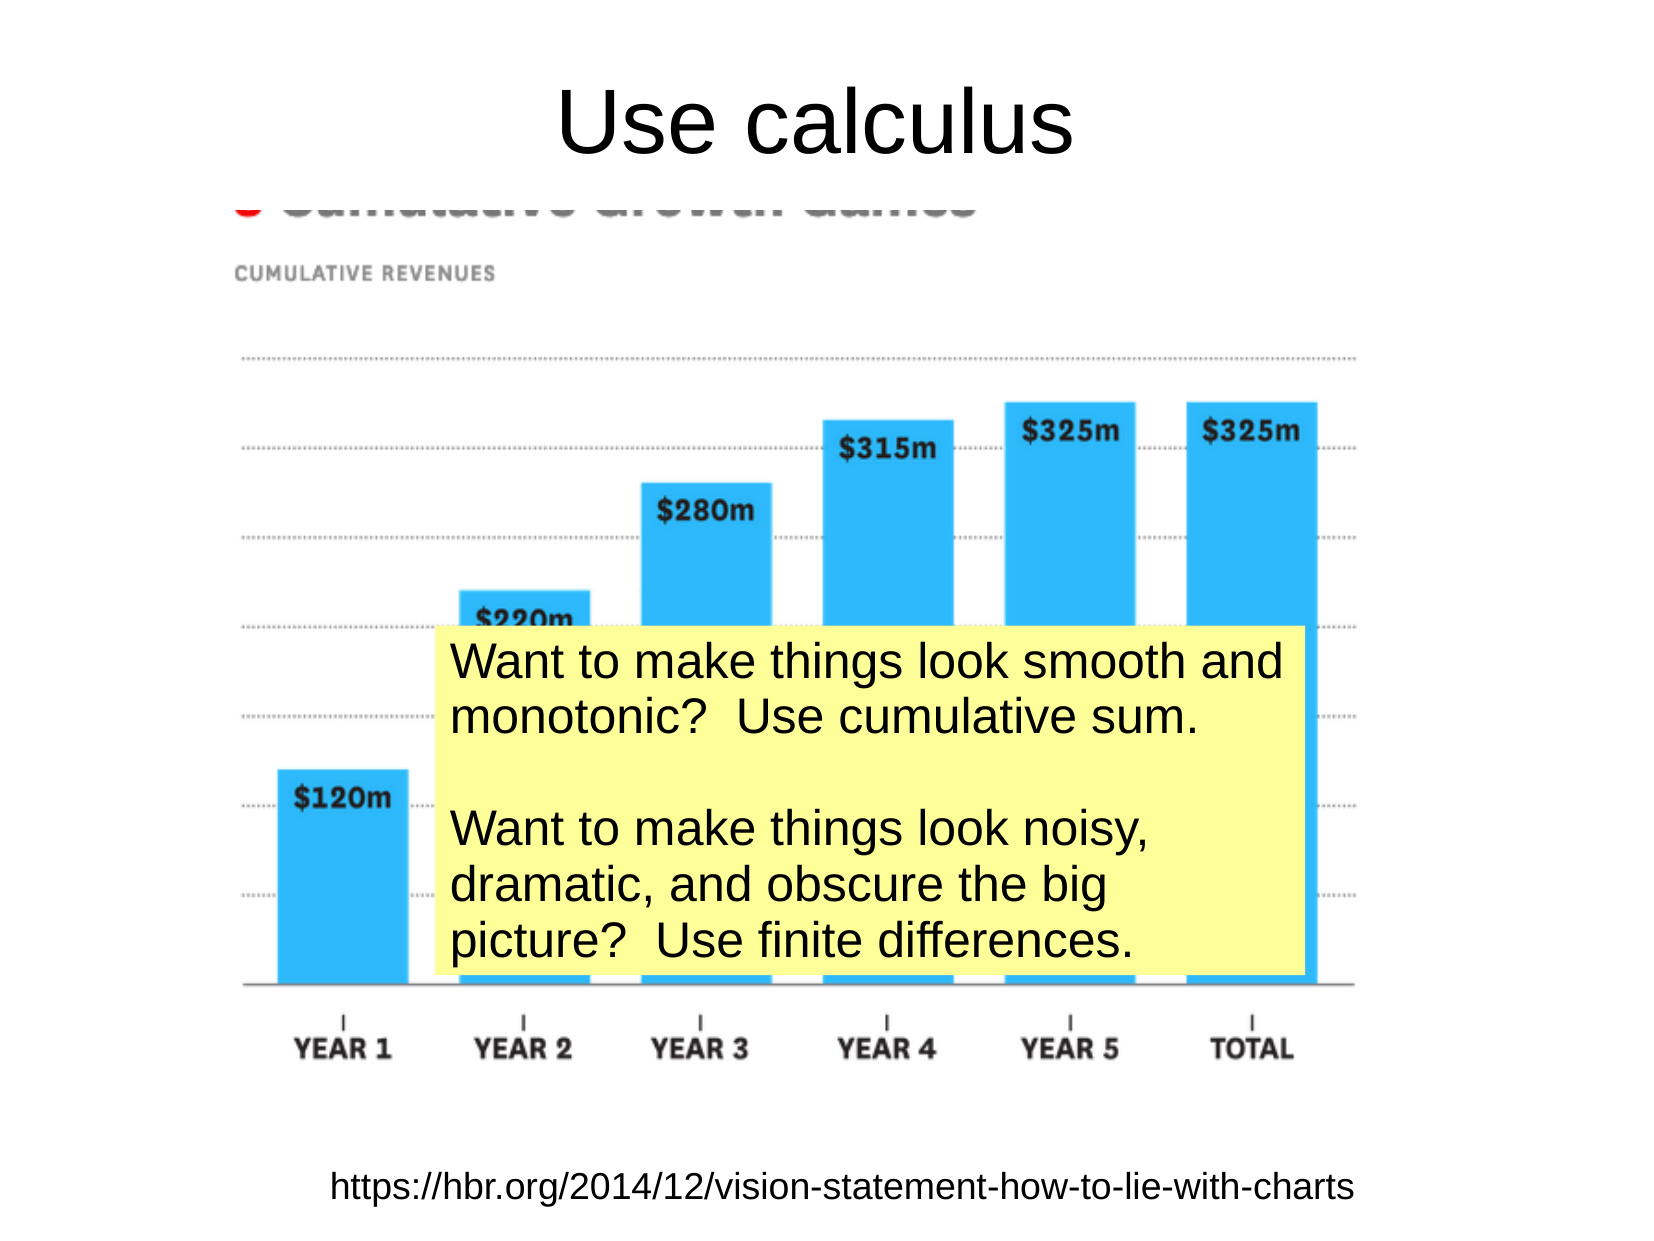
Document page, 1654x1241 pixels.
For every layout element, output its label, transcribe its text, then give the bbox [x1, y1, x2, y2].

text_box https://hbr.org/2014/12/vision-statement-how-to-lie-with-charts [315, 1158, 1375, 1216]
text_box Want to make things look smooth and monotonic? Use cumulative sum. Want to make things look noisy, dramatic, and obscure the big picture? Use finite differences. [435, 625, 1306, 976]
title Use calculus [71, 17, 1561, 226]
picture [195, 226, 1381, 1088]
